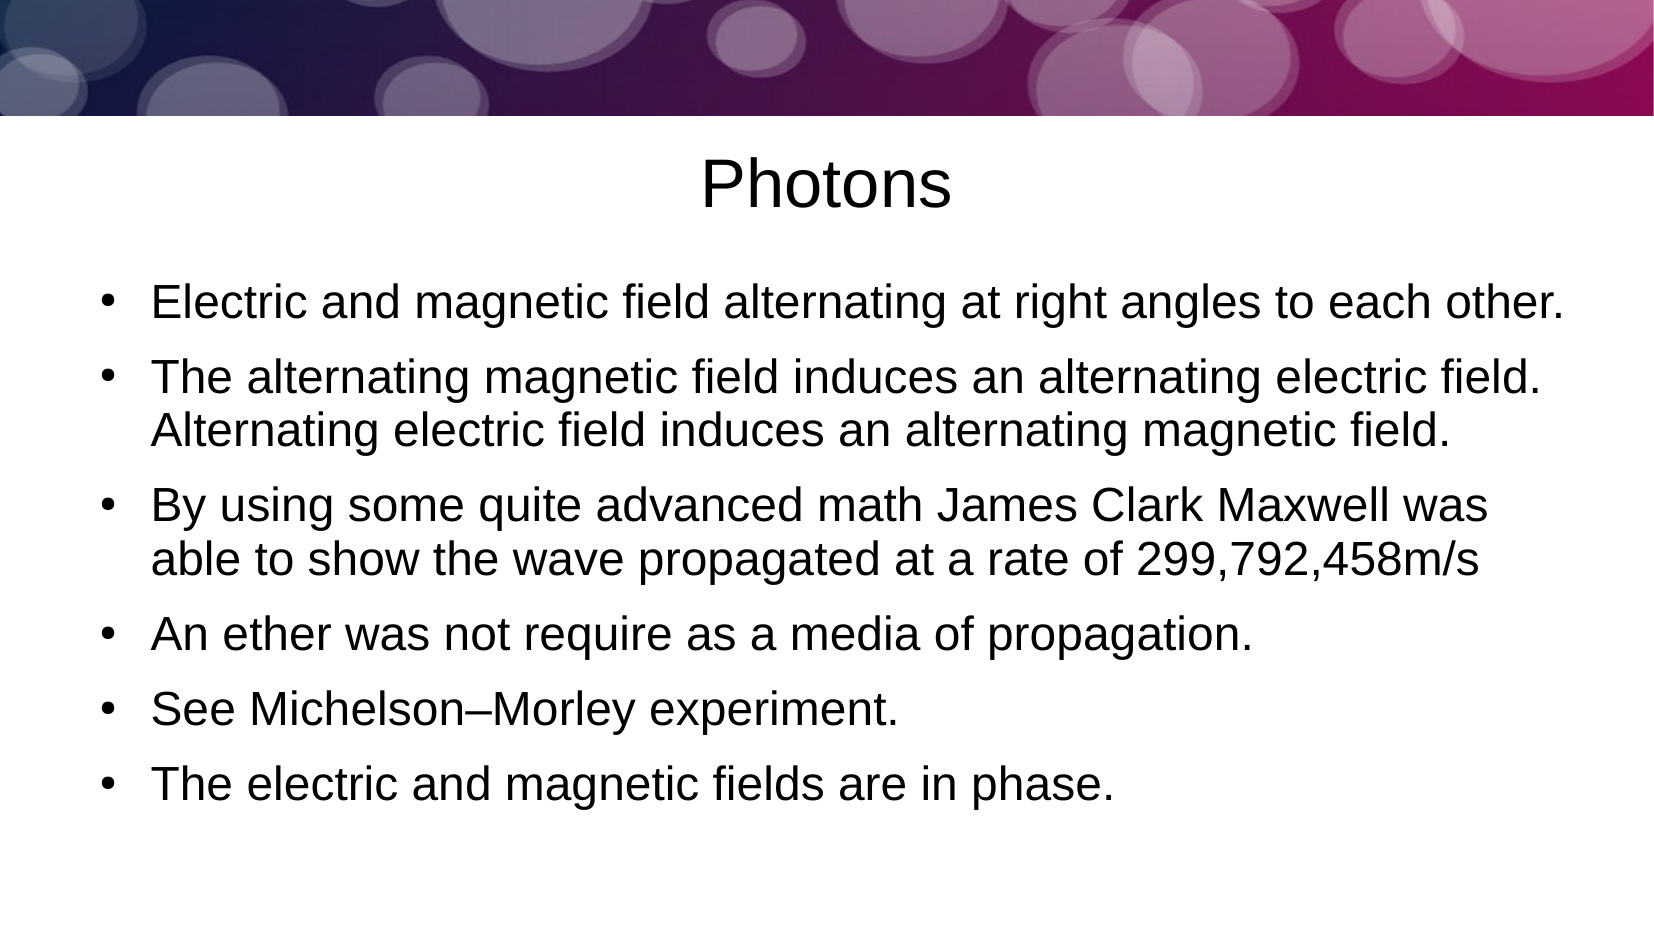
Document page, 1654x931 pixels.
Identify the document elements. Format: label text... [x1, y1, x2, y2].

picture [0, 0, 1654, 116]
list Electric and magnetic field alternating at right angles to each other. The alternating magnetic field induces an alternating electric field. Alternating electric field induces an alternating magnetic field. By using some quite advanced math James Clark Maxwell was able to show the wave propagated at a rate of 299,792,458m/s An ether was not require as a media of propagation. See Michelson–Morley experiment. The electric and magnetic fields are in phase. [82, 274, 1571, 815]
title Photons [82, 119, 1571, 249]
